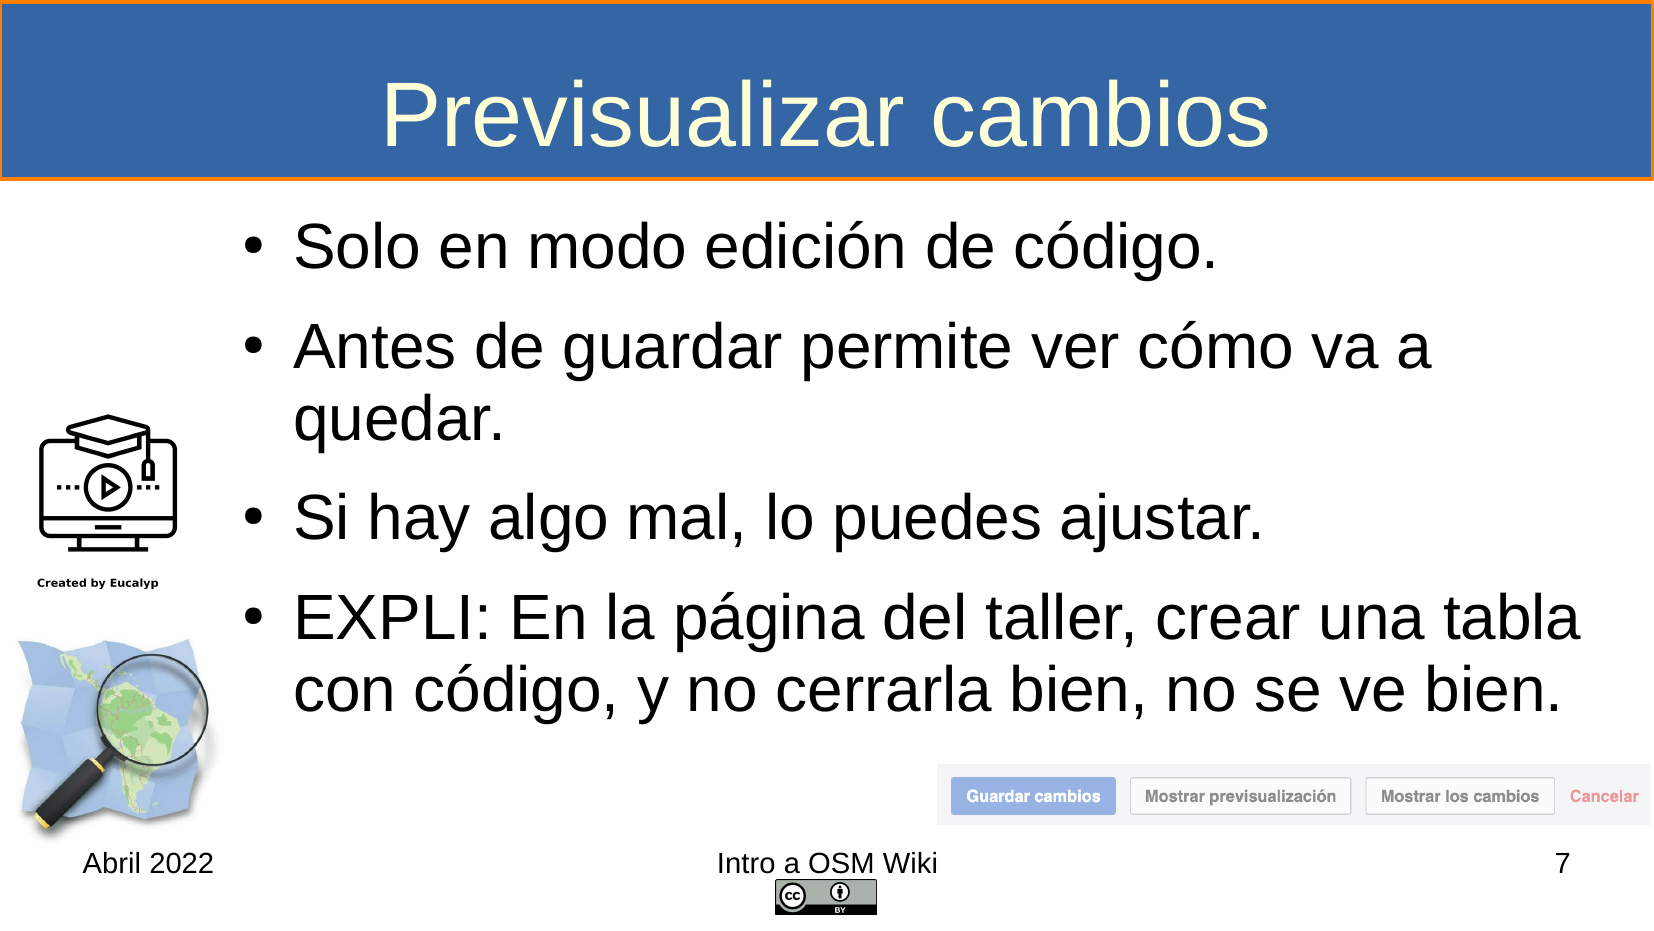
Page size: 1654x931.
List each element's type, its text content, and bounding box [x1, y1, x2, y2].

picture [19, 412, 197, 589]
picture [775, 879, 877, 915]
picture [937, 764, 1651, 826]
list Solo en modo edición de código. Antes de guardar permite ver cómo va a quedar. Si hay algo mal, lo puedes ajustar. EXPLI: En la página del taller, crear una tabla con código, y no cerrarla bien, no se ve bien. [225, 210, 1609, 751]
title Previsualizar cambios [82, 37, 1571, 193]
picture [0, 623, 226, 849]
